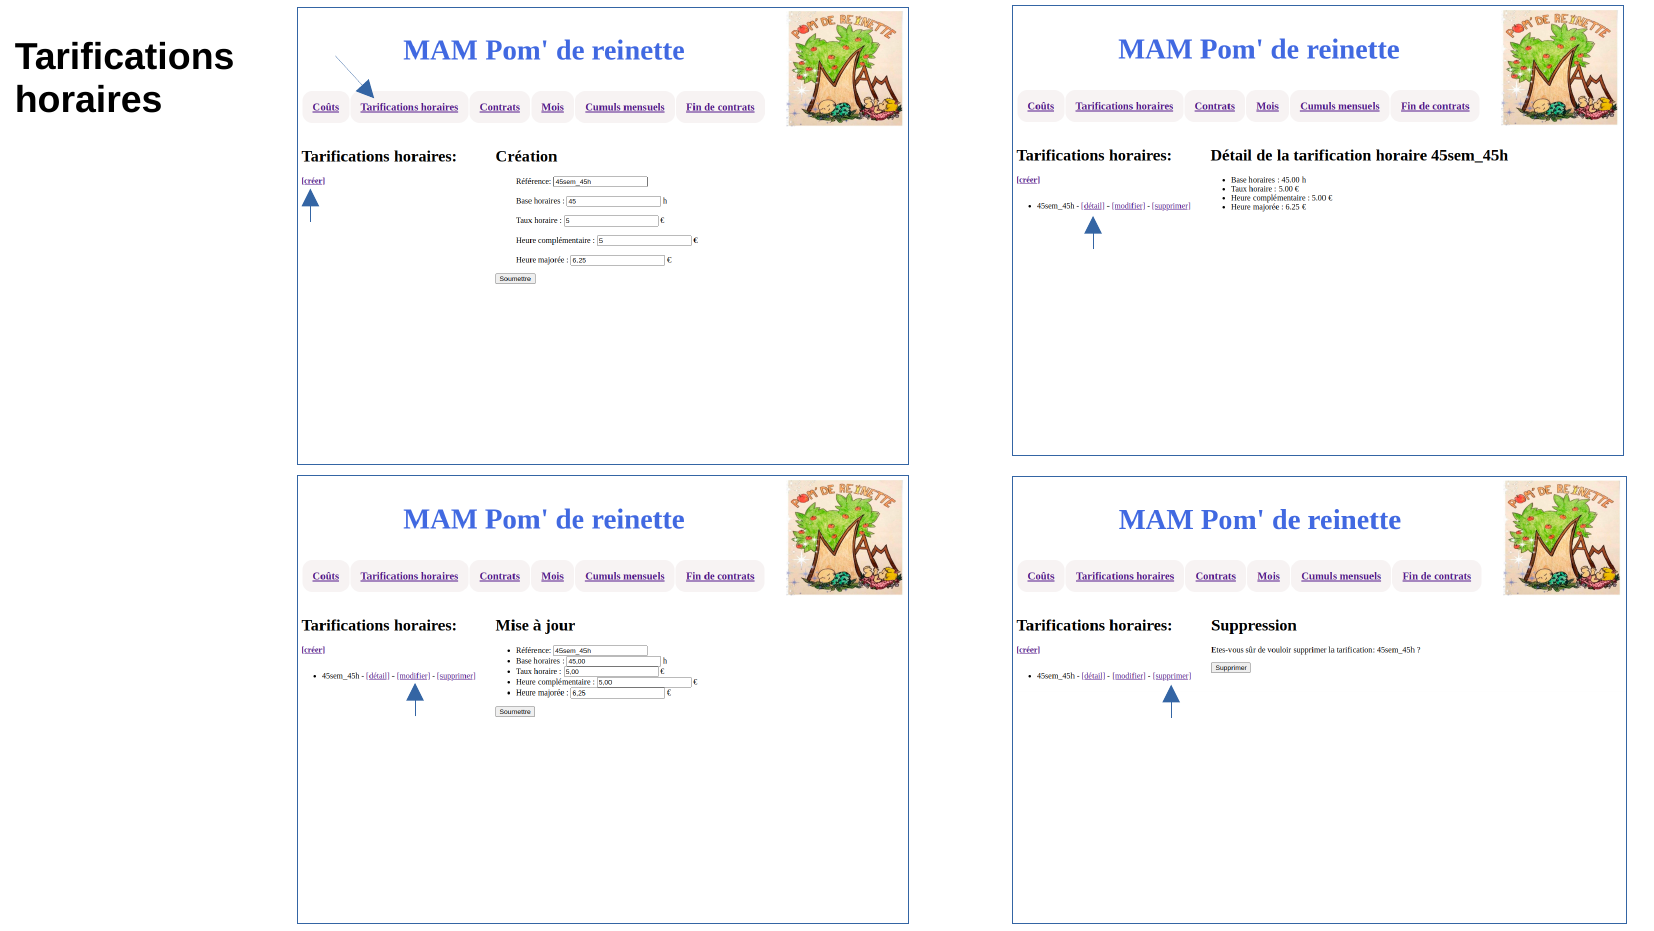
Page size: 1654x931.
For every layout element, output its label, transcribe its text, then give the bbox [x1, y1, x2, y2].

text_box Tarifications horaires [0, 28, 298, 128]
picture [1012, 5, 1624, 456]
picture [297, 475, 909, 924]
picture [1012, 476, 1627, 924]
picture [297, 7, 909, 465]
